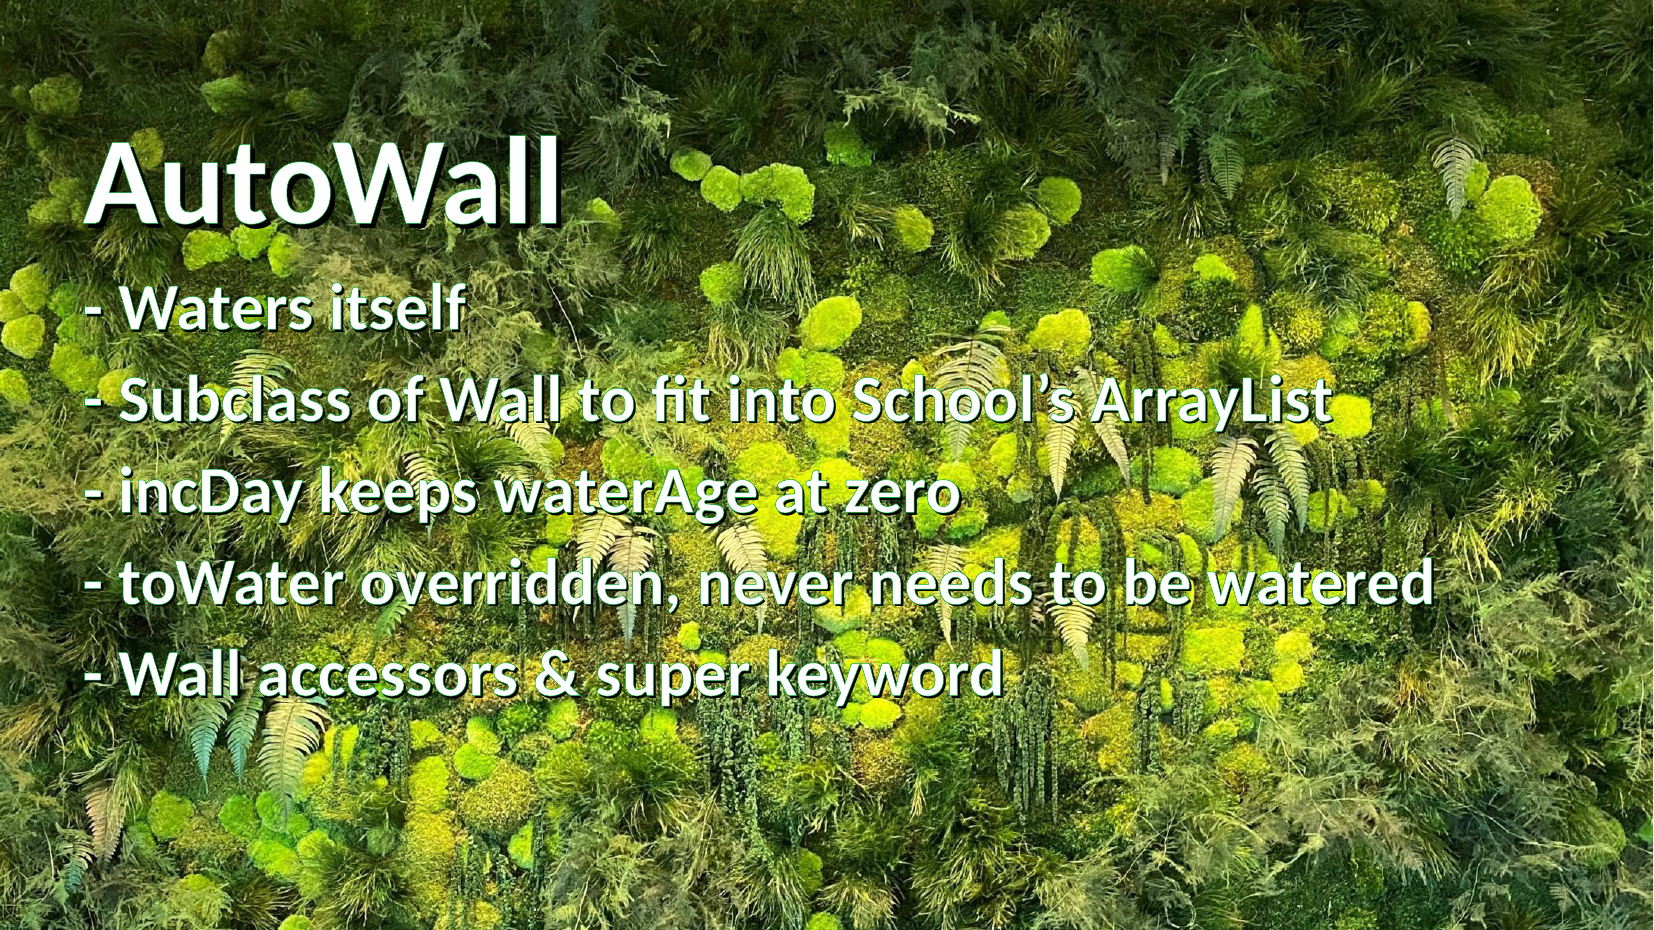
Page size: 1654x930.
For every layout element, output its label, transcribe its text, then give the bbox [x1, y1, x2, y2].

picture [0, 0, 1654, 930]
subtitle AutoWall - Waters itself - Subclass of Wall to fit into School’s ArrayList - incDay keeps waterAge at zero - toWater overridden, never needs to be watered - Wall accessors & super keyword [82, 129, 1571, 713]
